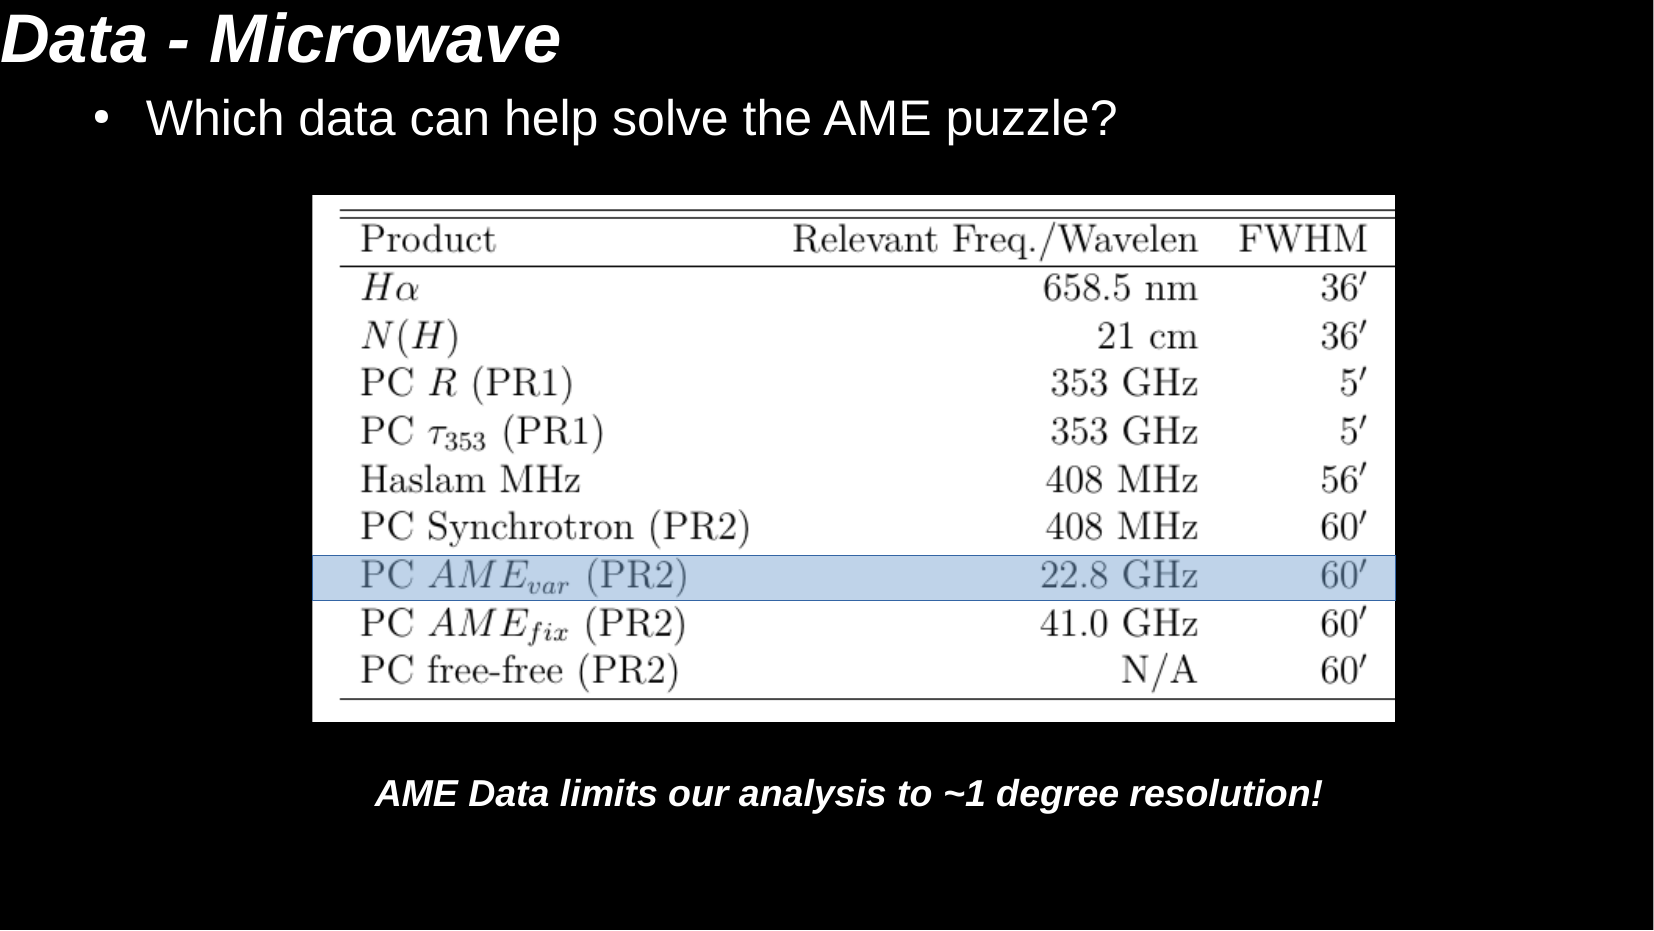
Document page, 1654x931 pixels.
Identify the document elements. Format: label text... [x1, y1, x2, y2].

text_box AME Data limits our analysis to ~1 degree resolution! [360, 765, 1411, 822]
text_box [312, 555, 1396, 601]
picture [312, 601, 1396, 723]
list Which data can help solve the AME puzzle? [75, 90, 1426, 181]
picture [312, 195, 1396, 555]
title Data - Microwave [0, 0, 1489, 91]
